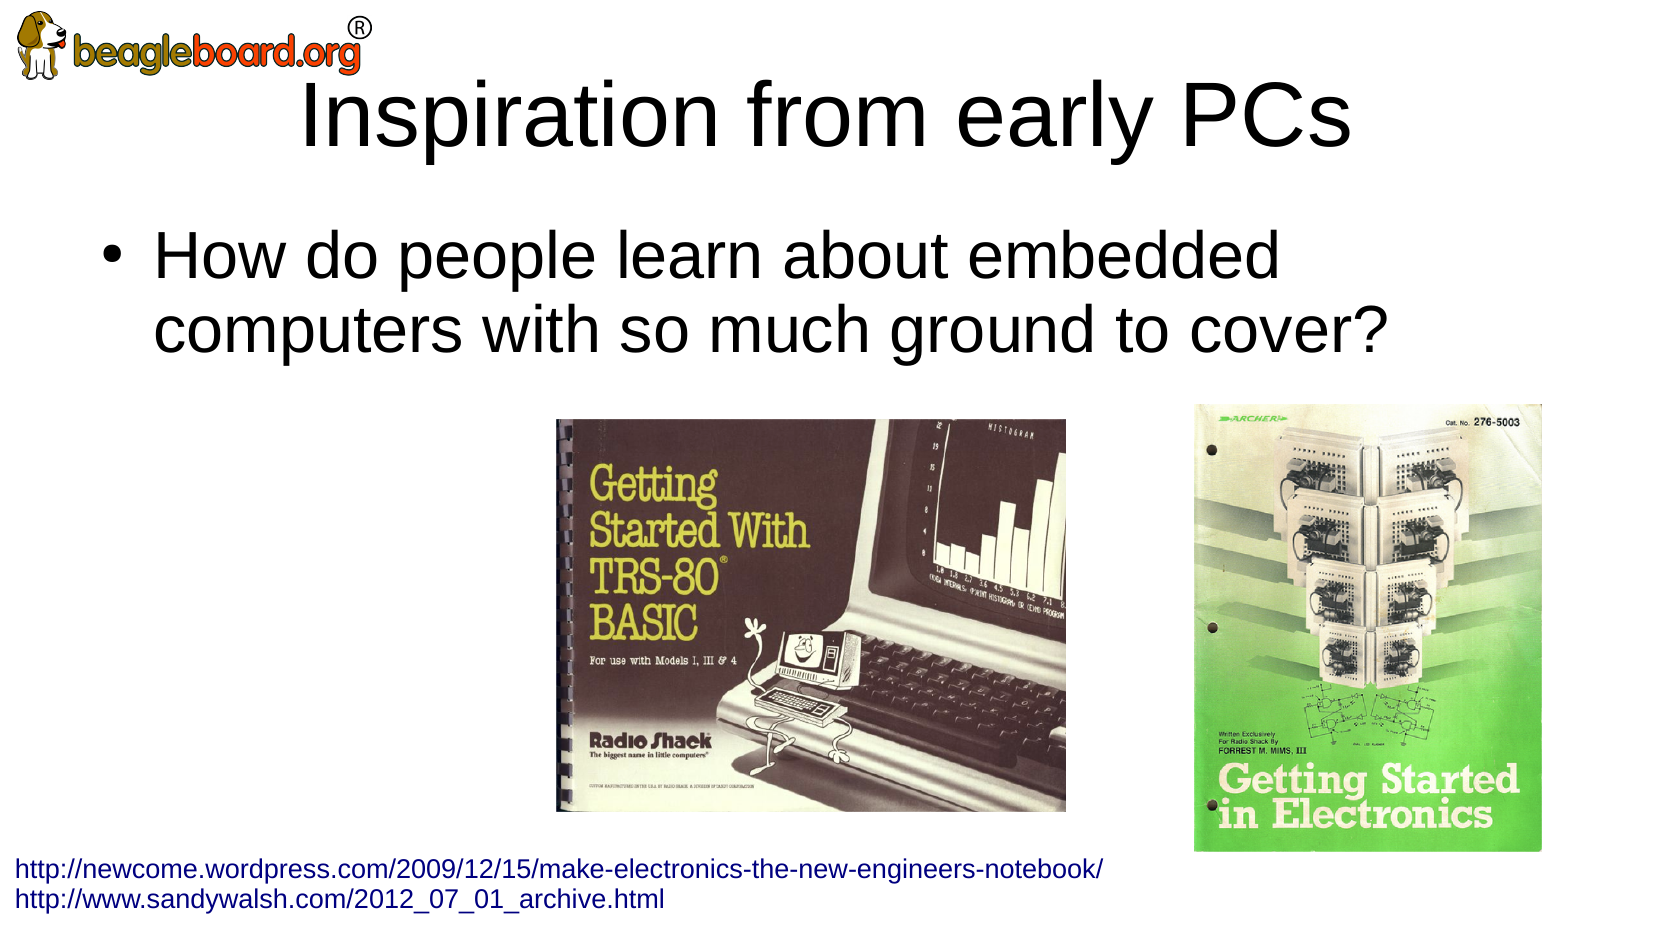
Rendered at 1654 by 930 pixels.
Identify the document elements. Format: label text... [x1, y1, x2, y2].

title Inspiration from early PCs [82, 37, 1571, 193]
text_box http://newcome.wordpress.com/2009/12/15/make-electronics-the-new-engineers-notebook/ http://www.sandywalsh.com/2012_07_01_archive.html [0, 846, 1548, 922]
list How do people learn about embedded computers with so much ground to cover? [82, 217, 1571, 757]
picture [17, 11, 372, 80]
picture [1194, 404, 1542, 846]
picture [556, 419, 1066, 812]
